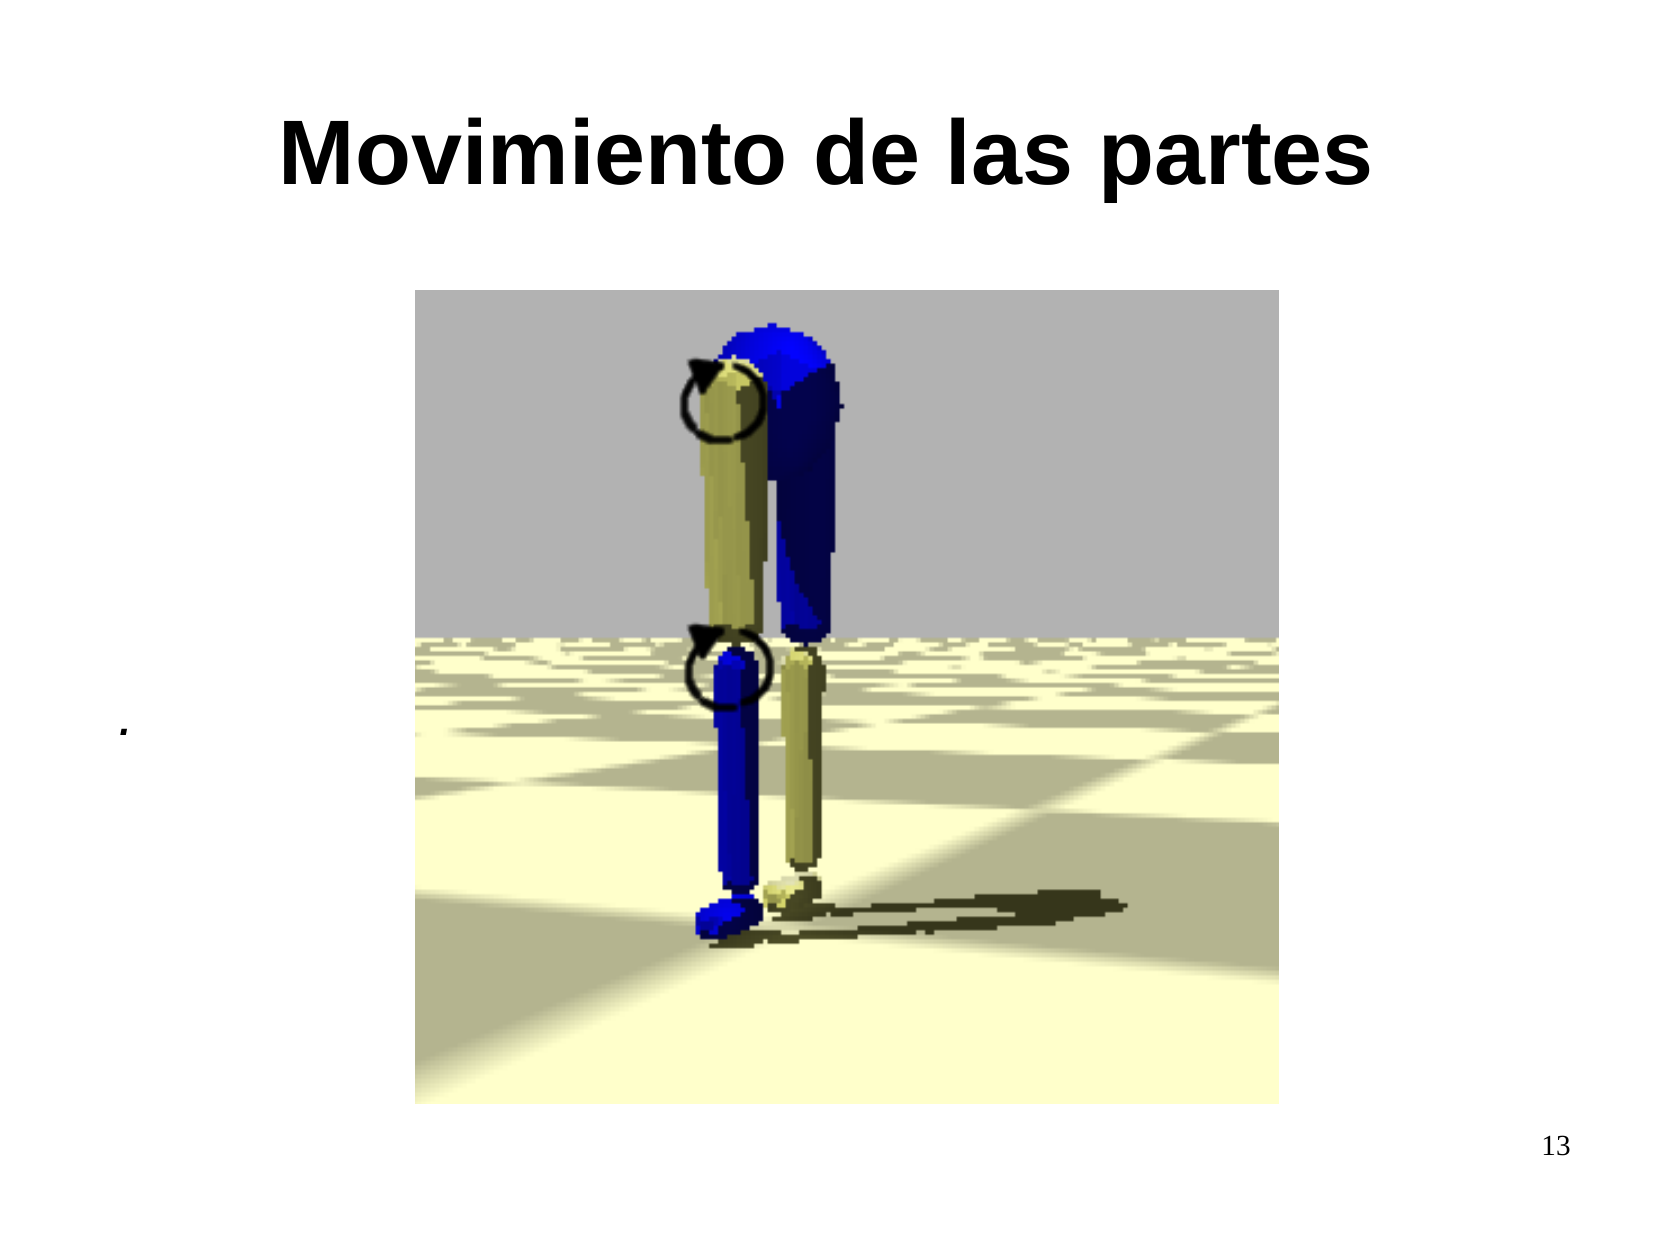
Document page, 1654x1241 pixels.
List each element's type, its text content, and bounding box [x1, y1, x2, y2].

subtitle . [82, 290, 961, 1141]
title Movimiento de las partes [82, 49, 1571, 257]
picture [415, 290, 1279, 1105]
